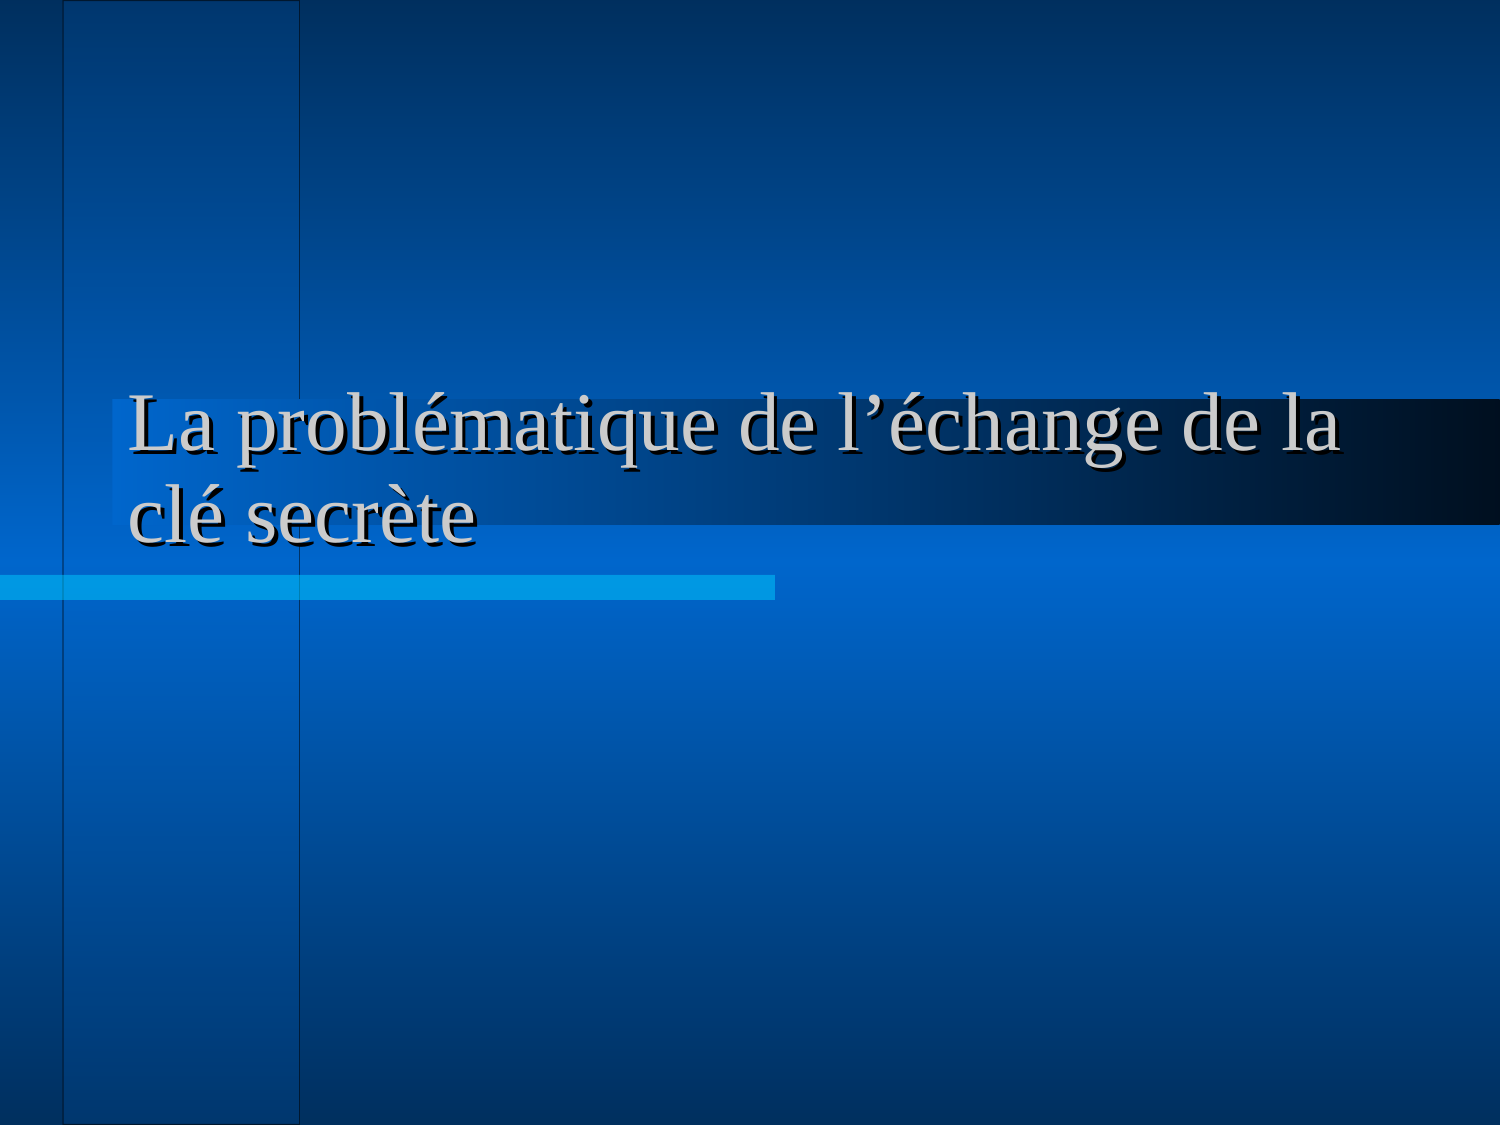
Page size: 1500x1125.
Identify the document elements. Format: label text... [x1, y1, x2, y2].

title La problématique de l’échange de la clé secrète [112, 368, 1388, 569]
